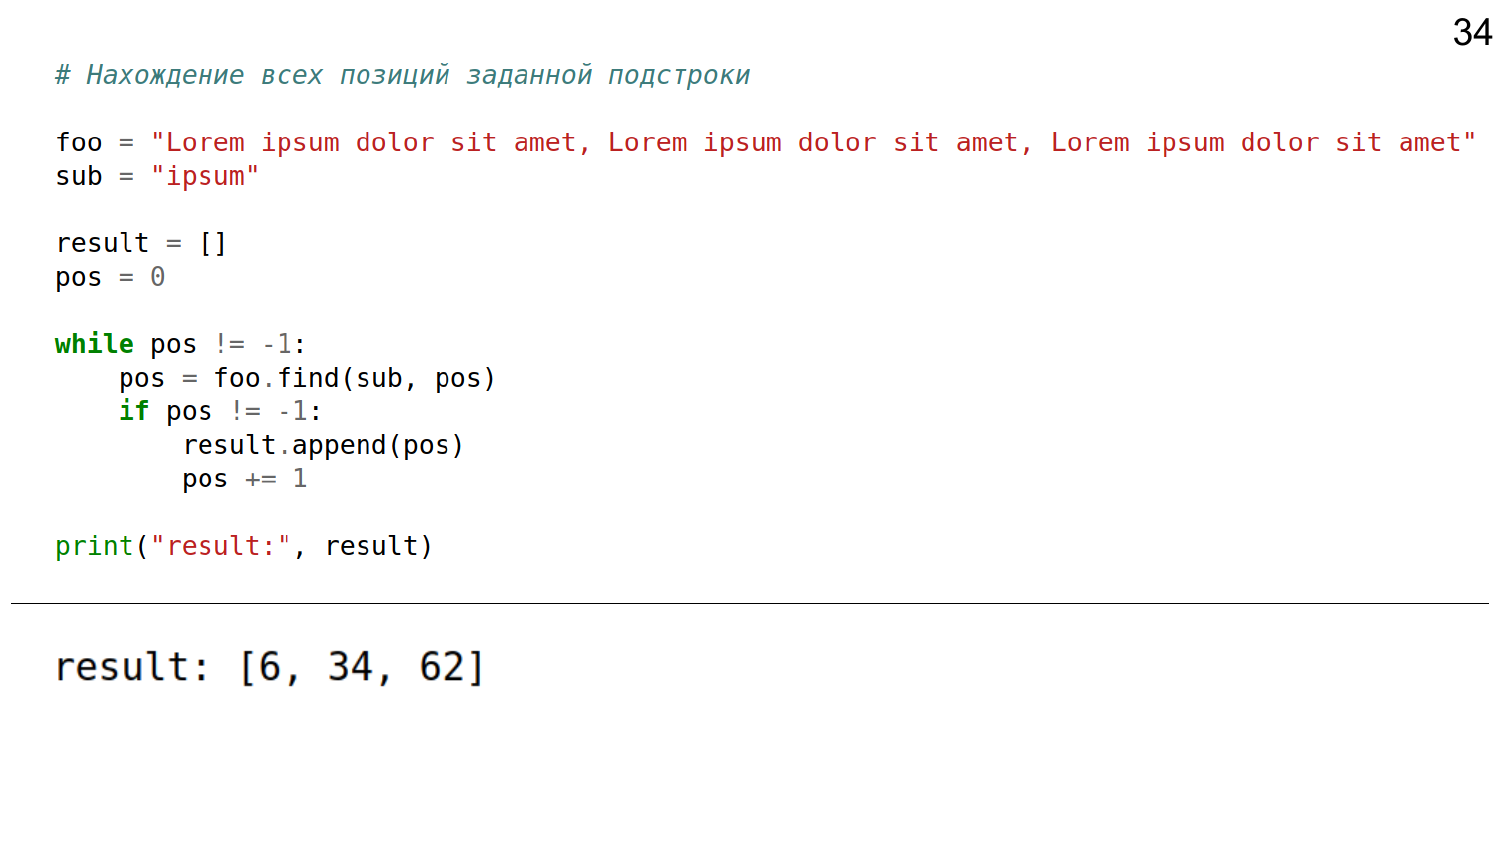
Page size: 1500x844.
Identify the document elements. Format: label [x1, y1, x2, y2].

picture [47, 641, 490, 698]
picture [47, 53, 1486, 569]
